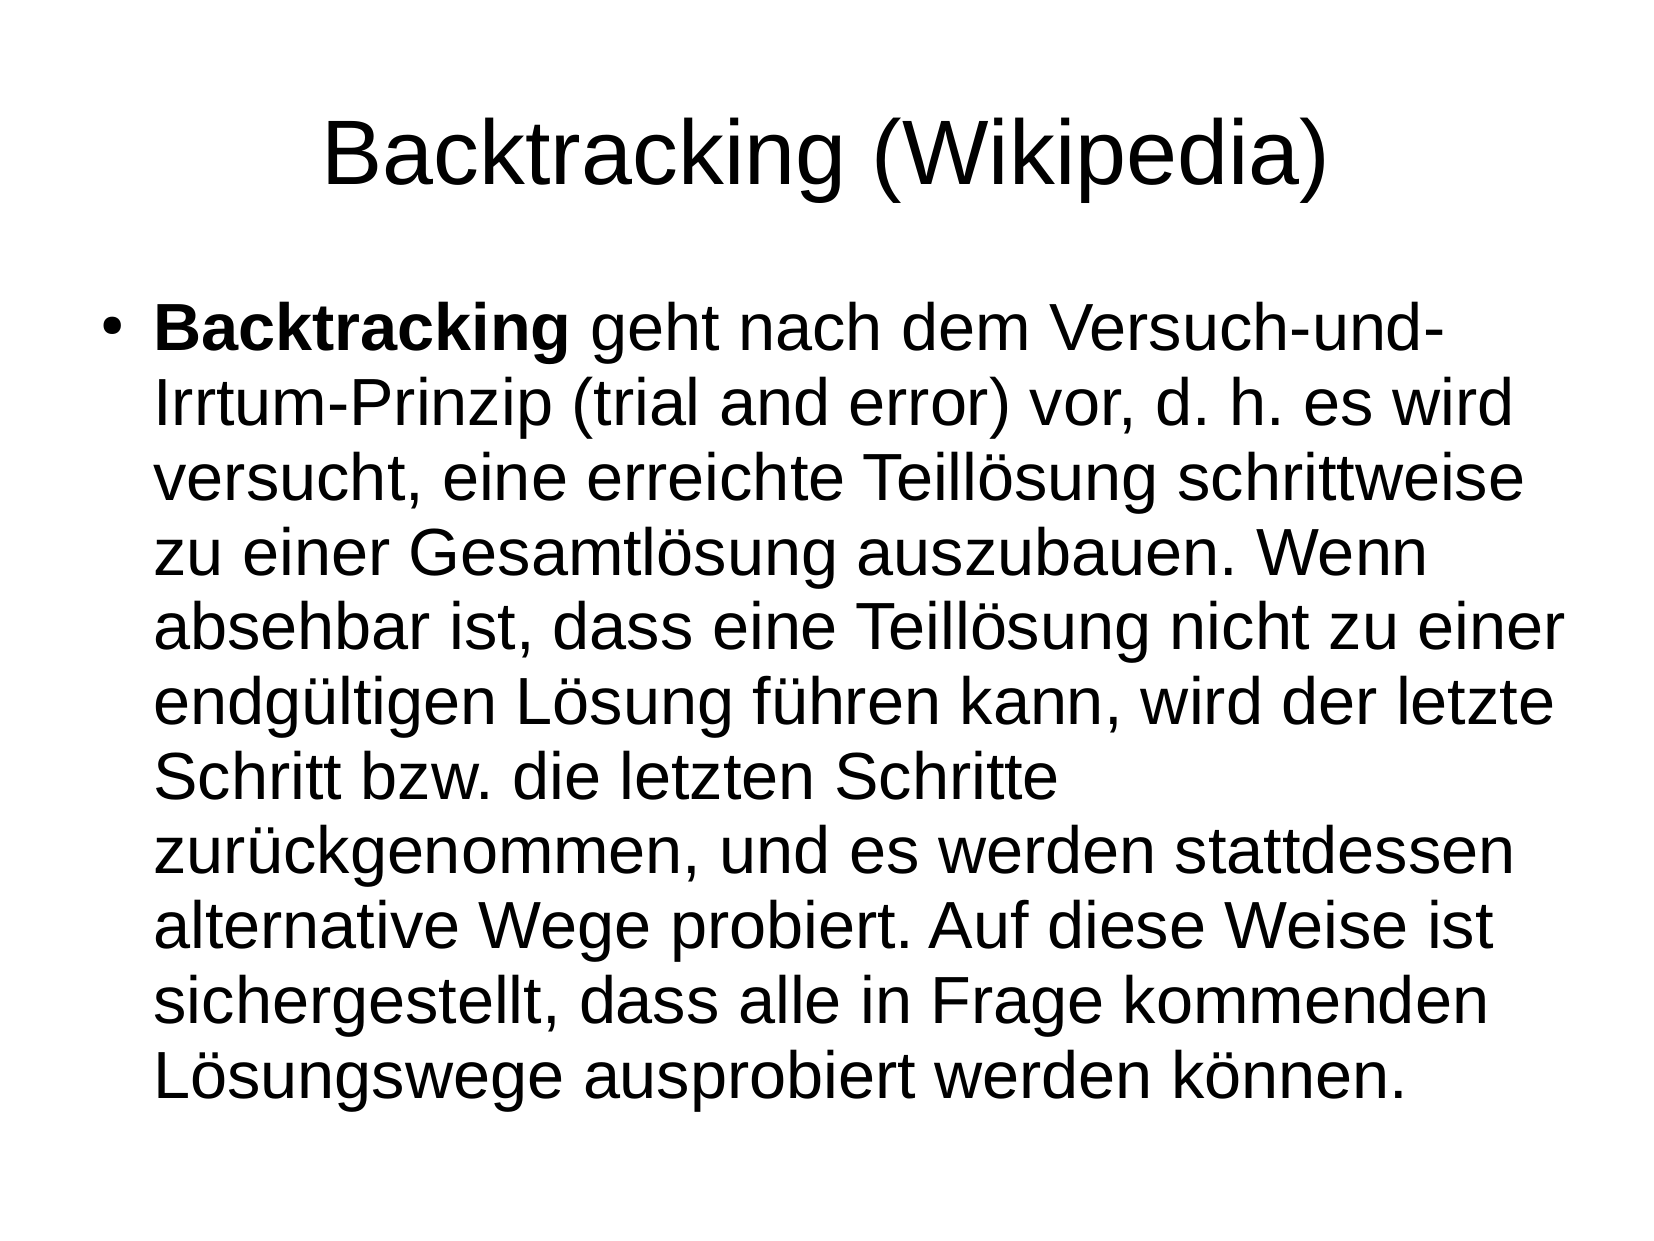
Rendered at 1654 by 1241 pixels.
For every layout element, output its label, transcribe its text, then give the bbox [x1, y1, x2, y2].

title Backtracking (Wikipedia) [82, 56, 1571, 250]
list Backtracking geht nach dem Versuch-und-Irrtum-Prinzip (trial and error) vor, d. h. es wird versucht, eine erreichte Teillösung schrittweise zu einer Gesamtlösung auszubauen. Wenn absehbar ist, dass eine Teillösung nicht zu einer endgültigen Lösung führen kann, wird der letzte Schritt bzw. die letzten Schritte zurückgenommen, und es werden stattdessen alternative Wege probiert. Auf diese Weise ist sichergestellt, dass alle in Frage kommenden Lösungswege ausprobiert werden können. [82, 290, 1571, 1113]
